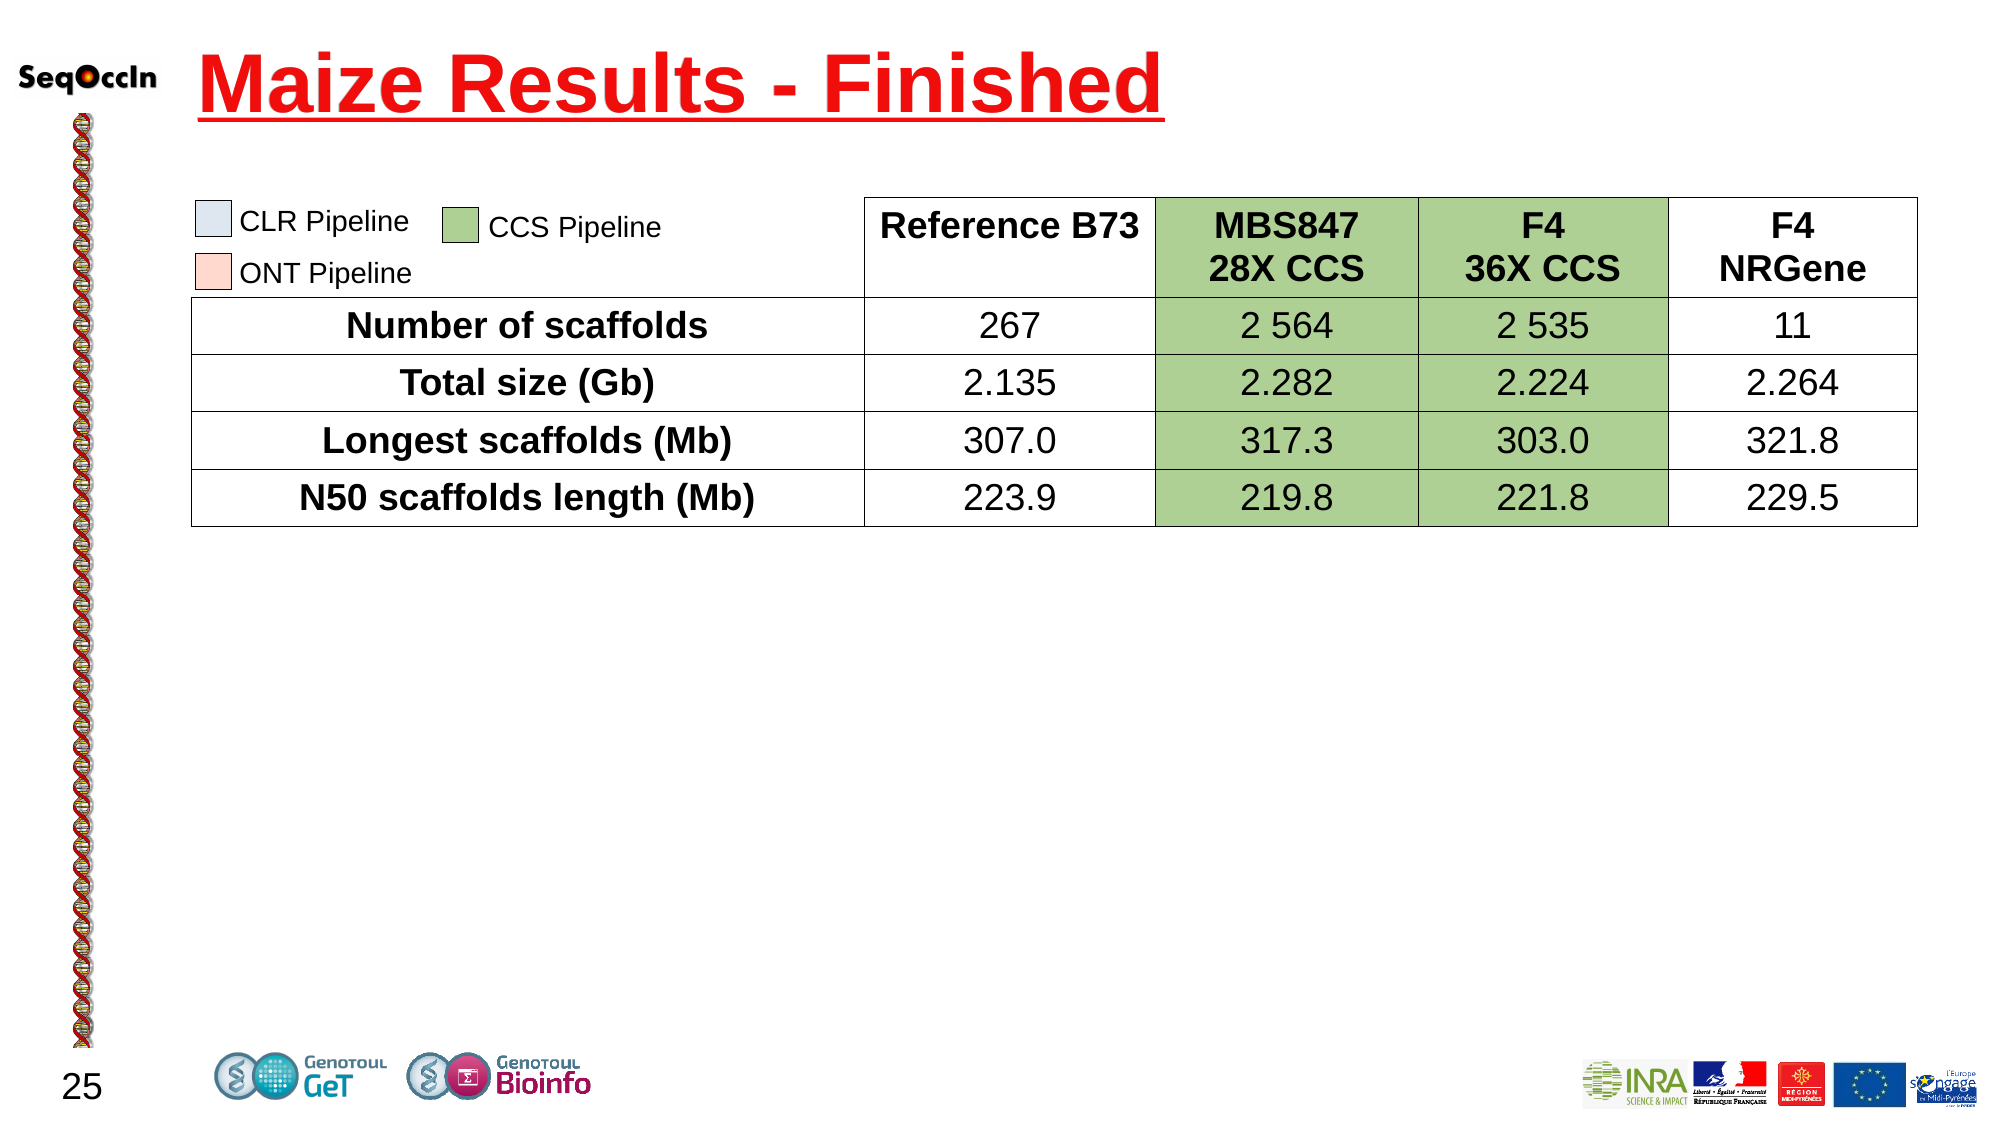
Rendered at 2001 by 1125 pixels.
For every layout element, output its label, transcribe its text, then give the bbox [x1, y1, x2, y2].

table_cell 2.224 [1419, 355, 1668, 411]
table_cell 11 [1669, 298, 1917, 354]
table_cell 307.0 [865, 412, 1155, 469]
table_cell 2.135 [865, 355, 1155, 411]
text_box CLR Pipeline [224, 197, 425, 245]
picture [1581, 1059, 1689, 1109]
table_cell Total size (Gb) [192, 355, 864, 411]
table_cell 267 [865, 298, 1155, 354]
table_header Reference B73 [865, 214, 1155, 297]
table_cell 2 564 [1156, 298, 1418, 354]
table_header MBS847 28X CCS [1156, 214, 1418, 297]
table_cell 221.8 [1419, 470, 1668, 526]
text_box CCS Pipeline [473, 203, 677, 251]
picture [1778, 1062, 1825, 1106]
table_header F4 36X CCS [1419, 214, 1668, 297]
picture [208, 1046, 392, 1106]
picture [400, 1046, 597, 1106]
table_cell 2.264 [1669, 355, 1917, 411]
table_cell 223.9 [865, 470, 1155, 526]
table_cell 2.282 [1156, 355, 1418, 411]
table_cell 303.0 [1419, 412, 1668, 469]
text_box ONT Pipeline [224, 249, 428, 298]
picture [1832, 1061, 1983, 1111]
text_box [442, 207, 473, 243]
table_cell 321.8 [1669, 412, 1917, 469]
text_box [195, 200, 224, 237]
table_cell 219.8 [1156, 470, 1418, 526]
text_box [195, 253, 224, 290]
table_cell Longest scaffolds (Mb) [192, 412, 864, 469]
table_cell Number of scaffolds [192, 298, 864, 354]
table_cell N50 scaffolds length (Mb) [192, 470, 864, 526]
table_header F4 NRGene [1669, 198, 1917, 297]
table_cell 2 535 [1419, 298, 1668, 354]
table_cell 317.3 [1156, 412, 1418, 469]
picture [13, 58, 162, 99]
table_cell 229.5 [1669, 470, 1917, 526]
text_box Maize Results - finished [183, 30, 1837, 214]
picture [73, 113, 91, 1048]
table_header [192, 214, 864, 297]
